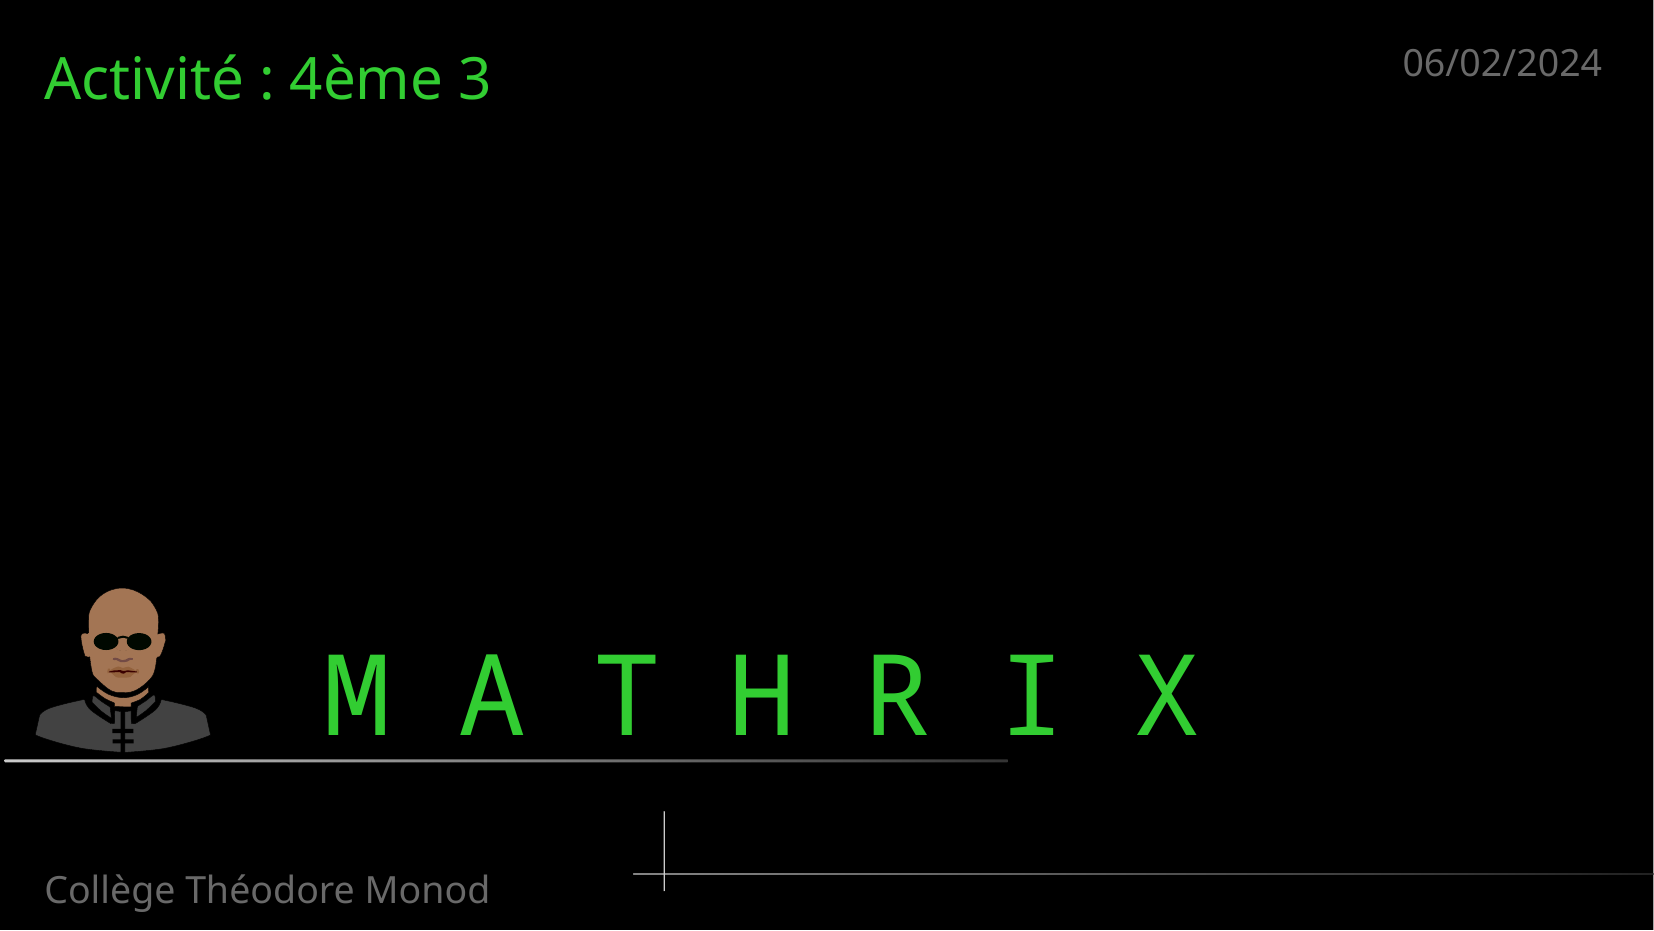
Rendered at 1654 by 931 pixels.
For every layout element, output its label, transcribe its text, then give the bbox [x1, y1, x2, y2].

text_box 06/02/2024 [1387, 29, 1625, 96]
title M A T H R I X [237, 635, 1501, 749]
text_box Collège Théodore Monod [29, 856, 591, 931]
picture [29, 561, 237, 768]
text_box Activité : 4ème 3 [29, 29, 621, 204]
title M A T H R I X [23, 635, 29, 749]
